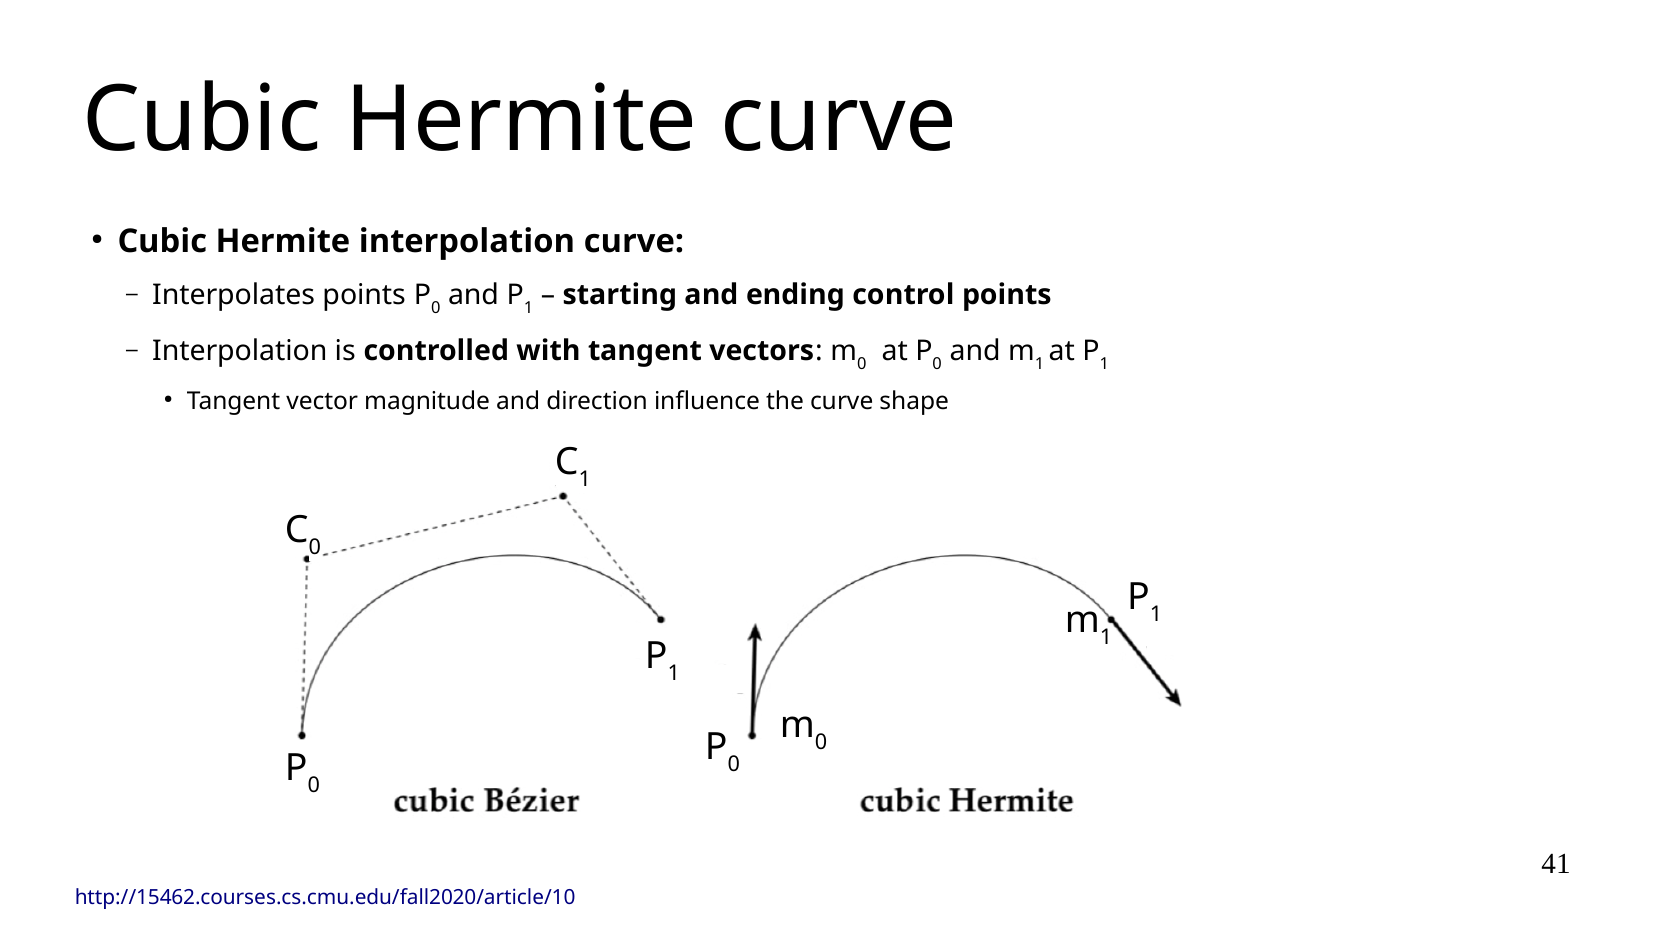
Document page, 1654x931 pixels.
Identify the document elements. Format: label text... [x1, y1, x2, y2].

list Cubic Hermite interpolation curve: Interpolates points P0 and P1 – starting and ending control points Interpolation is controlled with tangent vectors: m0 at P0 and m1 at P1 Tangent vector magnitude and direction influence the curve shape [82, 217, 1546, 421]
text_box C1 [540, 426, 621, 511]
text_box m1 [1050, 585, 1141, 684]
picture [258, 434, 1231, 845]
title Cubic Hermite curve [82, 37, 1571, 193]
text_box P1 [630, 620, 696, 690]
text_box P0 [690, 711, 756, 781]
text_box P1 [1112, 561, 1201, 631]
text_box http://15462.courses.cs.cmu.edu/fall2020/article/10 [60, 874, 871, 916]
text_box P0 [270, 732, 336, 801]
text_box C0 [270, 495, 351, 579]
text_box m0 [765, 690, 856, 789]
